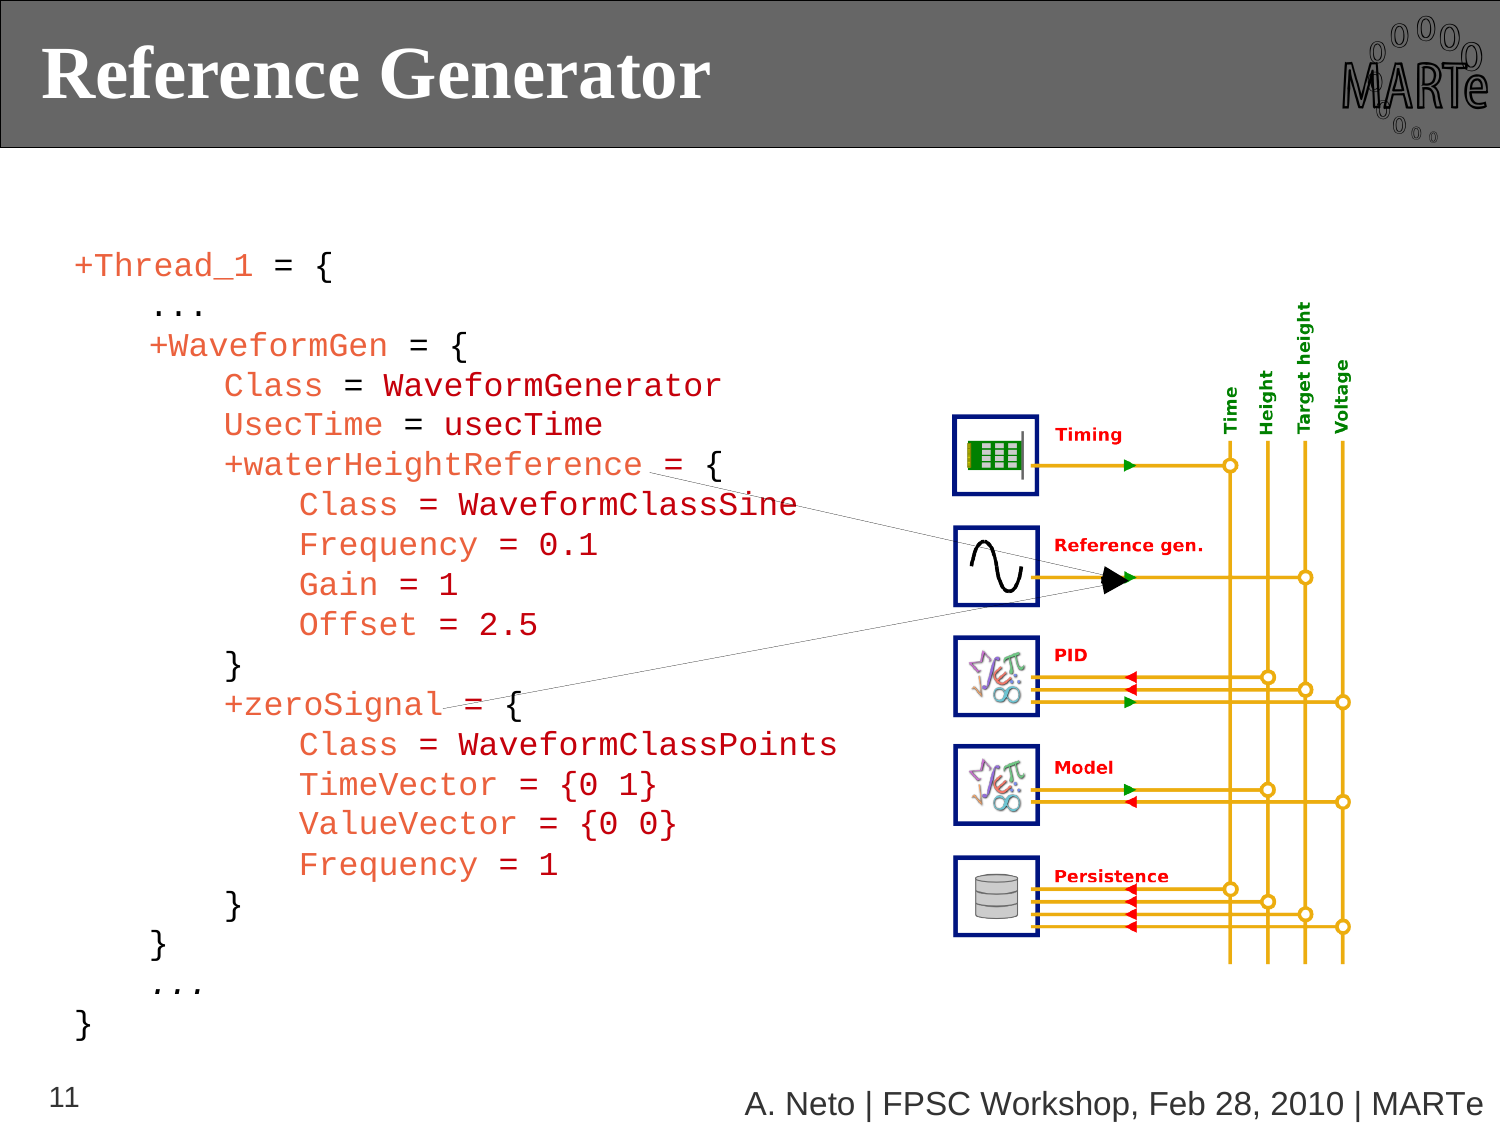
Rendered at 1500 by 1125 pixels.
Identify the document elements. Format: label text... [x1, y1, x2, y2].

picture [1340, 0, 1489, 148]
picture [952, 302, 1351, 966]
text_box +Thread_1 = { ... +WaveformGen = { Class = WaveformGenerator UsecTime = usecTime +waterHeightReference = { Class = WaveformClassSine Frequency = 0.1 Gain = 1 Offset = 2.5 } +zeroSignal = { Class = WaveformClassPoints TimeVector = {0 1} ValueVector = {0 0} Frequency = 1 } } ... } [59, 235, 1418, 1049]
title Reference Generator [41, 0, 1128, 148]
picture [952, 542, 1102, 613]
